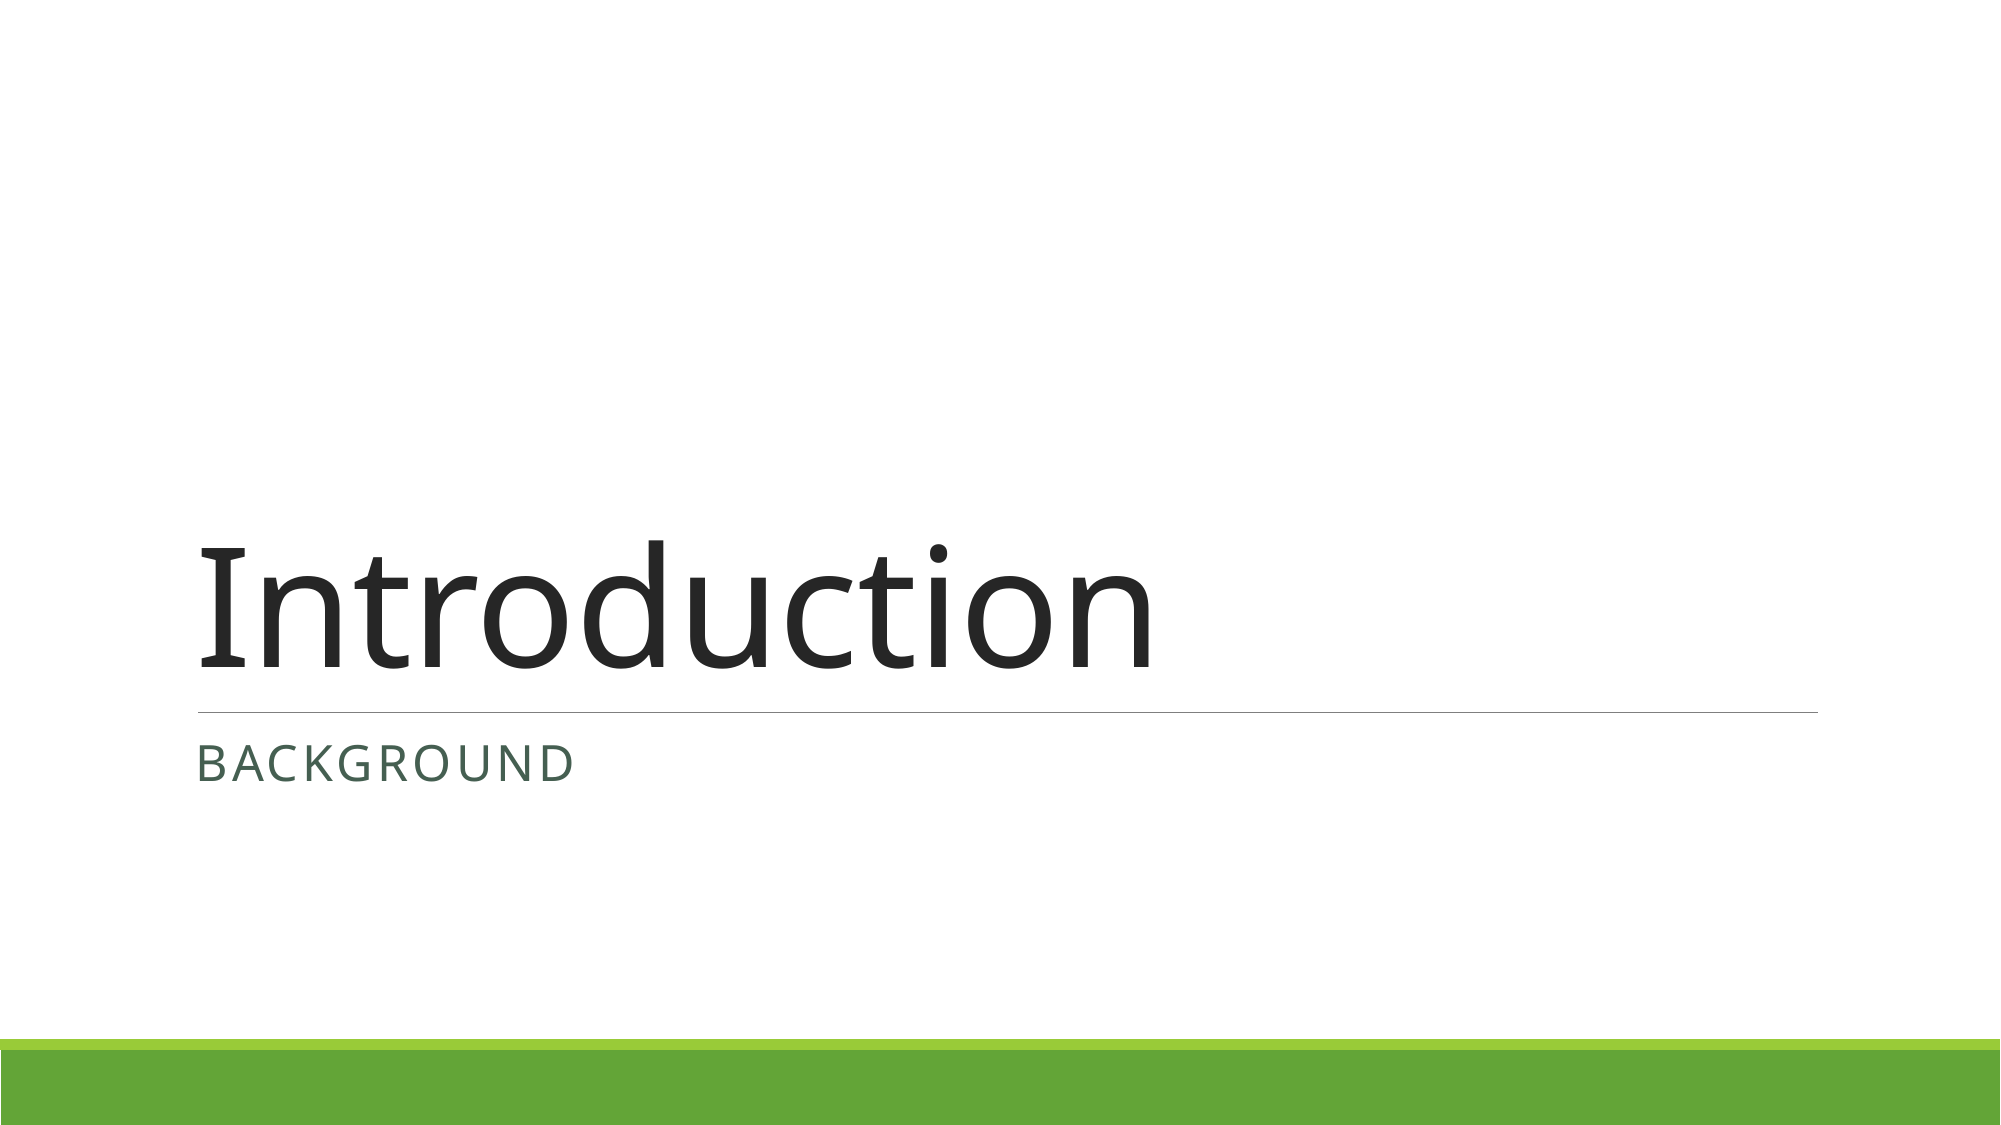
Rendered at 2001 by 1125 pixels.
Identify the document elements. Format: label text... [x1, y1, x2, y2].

subtitle Background [180, 730, 1831, 919]
title Introduction [180, 124, 1831, 710]
